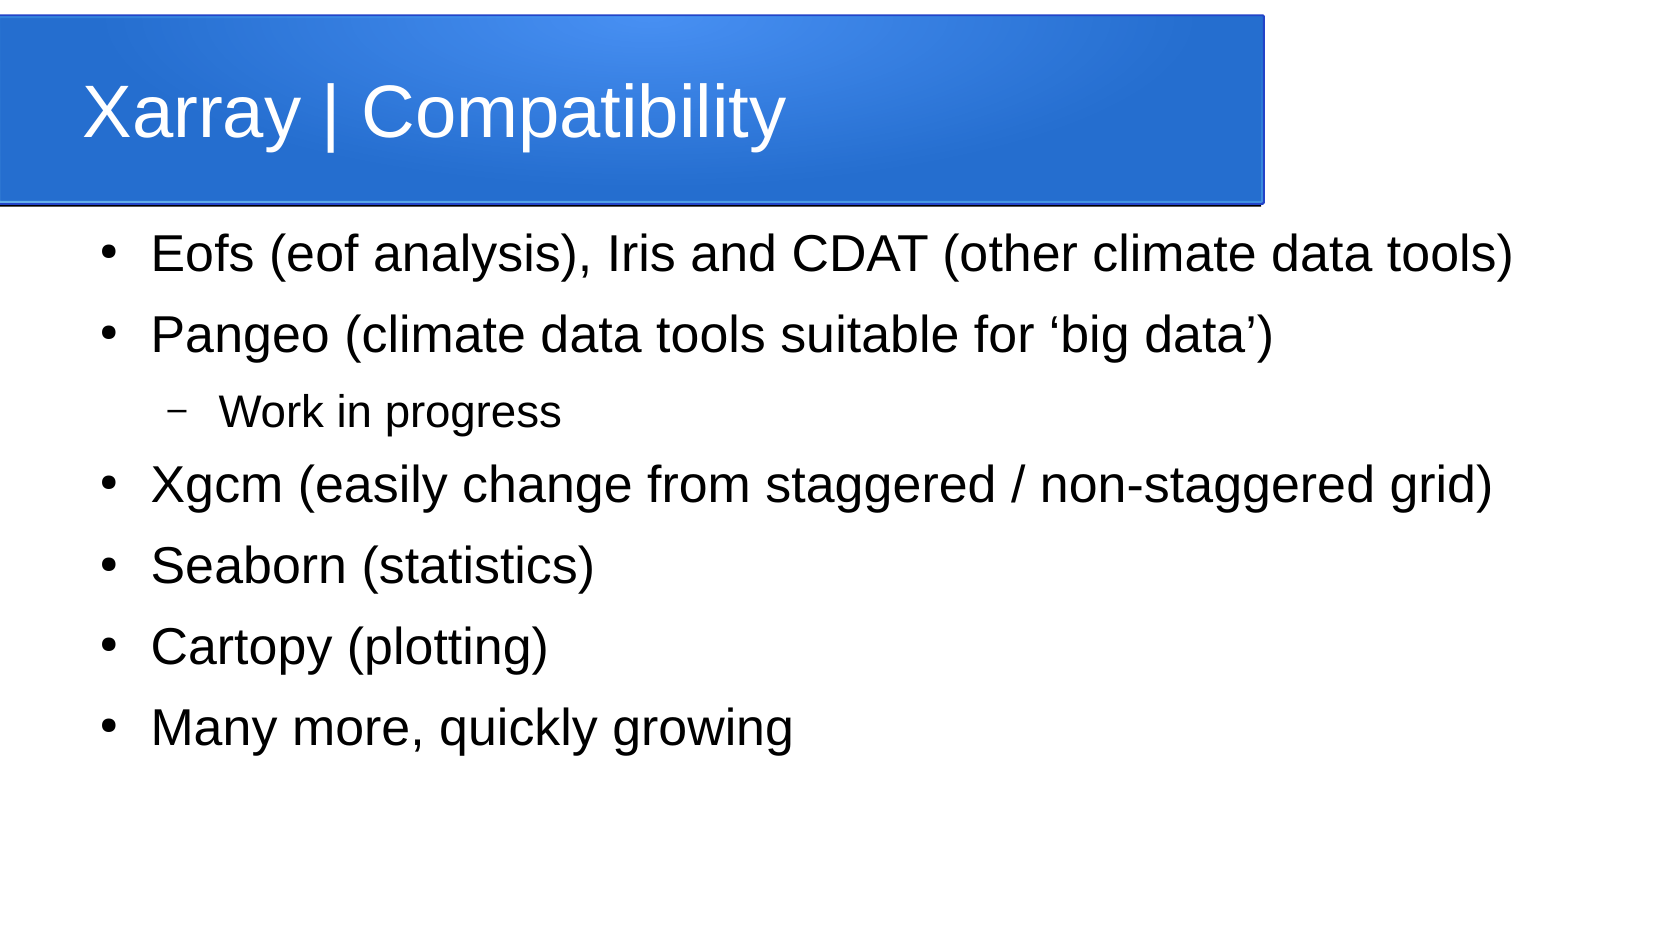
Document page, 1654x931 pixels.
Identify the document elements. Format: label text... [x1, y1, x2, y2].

list Eofs (eof analysis), Iris and CDAT (other climate data tools) Pangeo (climate data tools suitable for ‘big data’) Work in progress Xgcm (easily change from staggered / non-staggered grid) Seaborn (statistics) Cartopy (plotting) Many more, quickly growing [82, 224, 1571, 764]
title Xarray | Compatibility [82, 35, 1235, 189]
